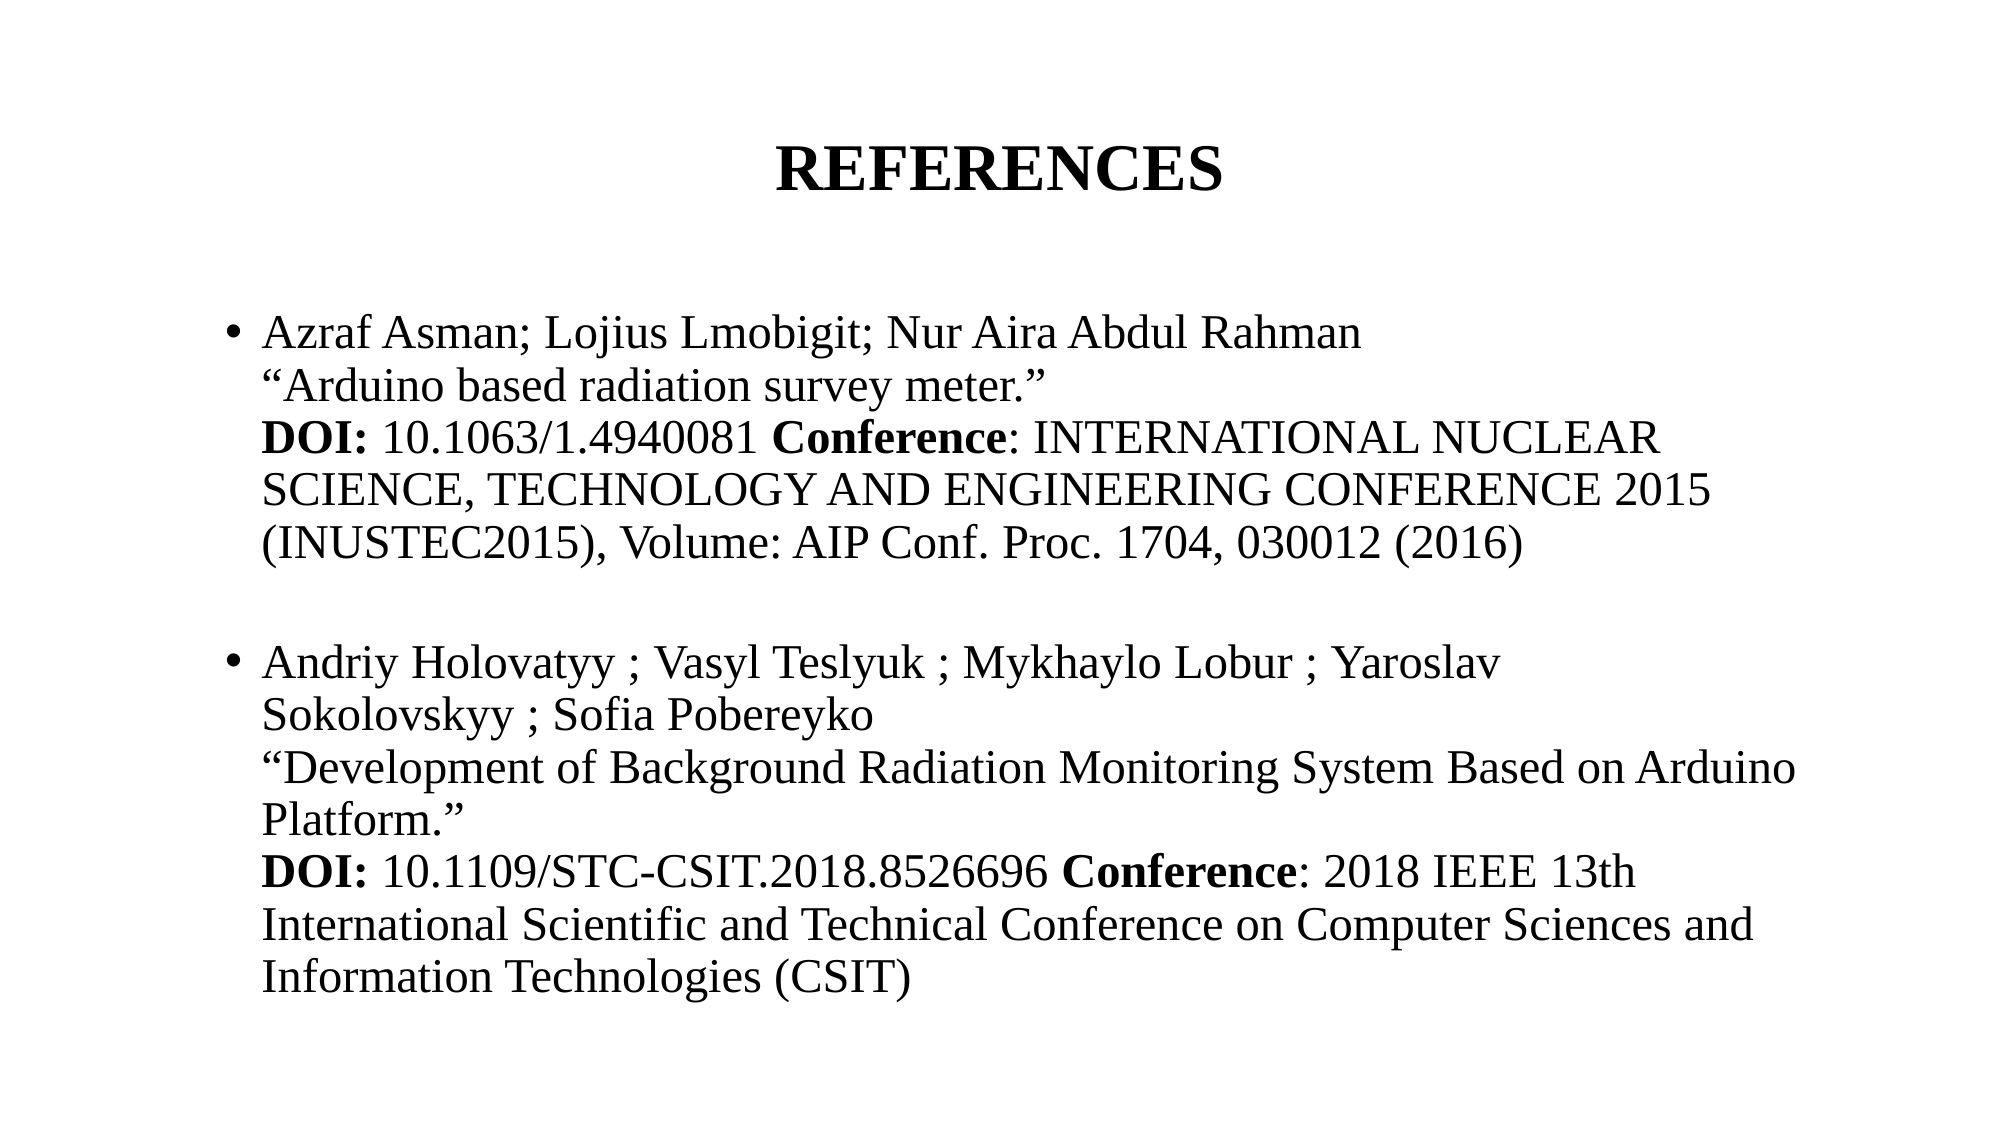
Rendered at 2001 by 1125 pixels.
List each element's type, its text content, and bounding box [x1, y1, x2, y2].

title REFERENCES [137, 59, 1863, 278]
list Azraf Asman; Lojius Lmobigit; Nur Aira Abdul Rahman “Arduino based radiation survey meter.” DOI: 10.1063/1.4940081 Conference: INTERNATIONAL NUCLEAR SCIENCE, TECHNOLOGY AND ENGINEERING CONFERENCE 2015 (INUSTEC2015), Volume: AIP Conf. Proc. 1704, 030012 (2016) Andriy Holovatyy ; Vasyl Teslyuk ; Mykhaylo Lobur ; Yaroslav Sokolovskyy ; Sofia Pobereyko “Development of Background Radiation Monitoring System Based on Arduino Platform.” DOI: 10.1109/STC-CSIT.2018.8526696 Conference: 2018 IEEE 13th International Scientific and Technical Conference on Computer Sciences and Information Technologies (CSIT) [137, 299, 1863, 1014]
